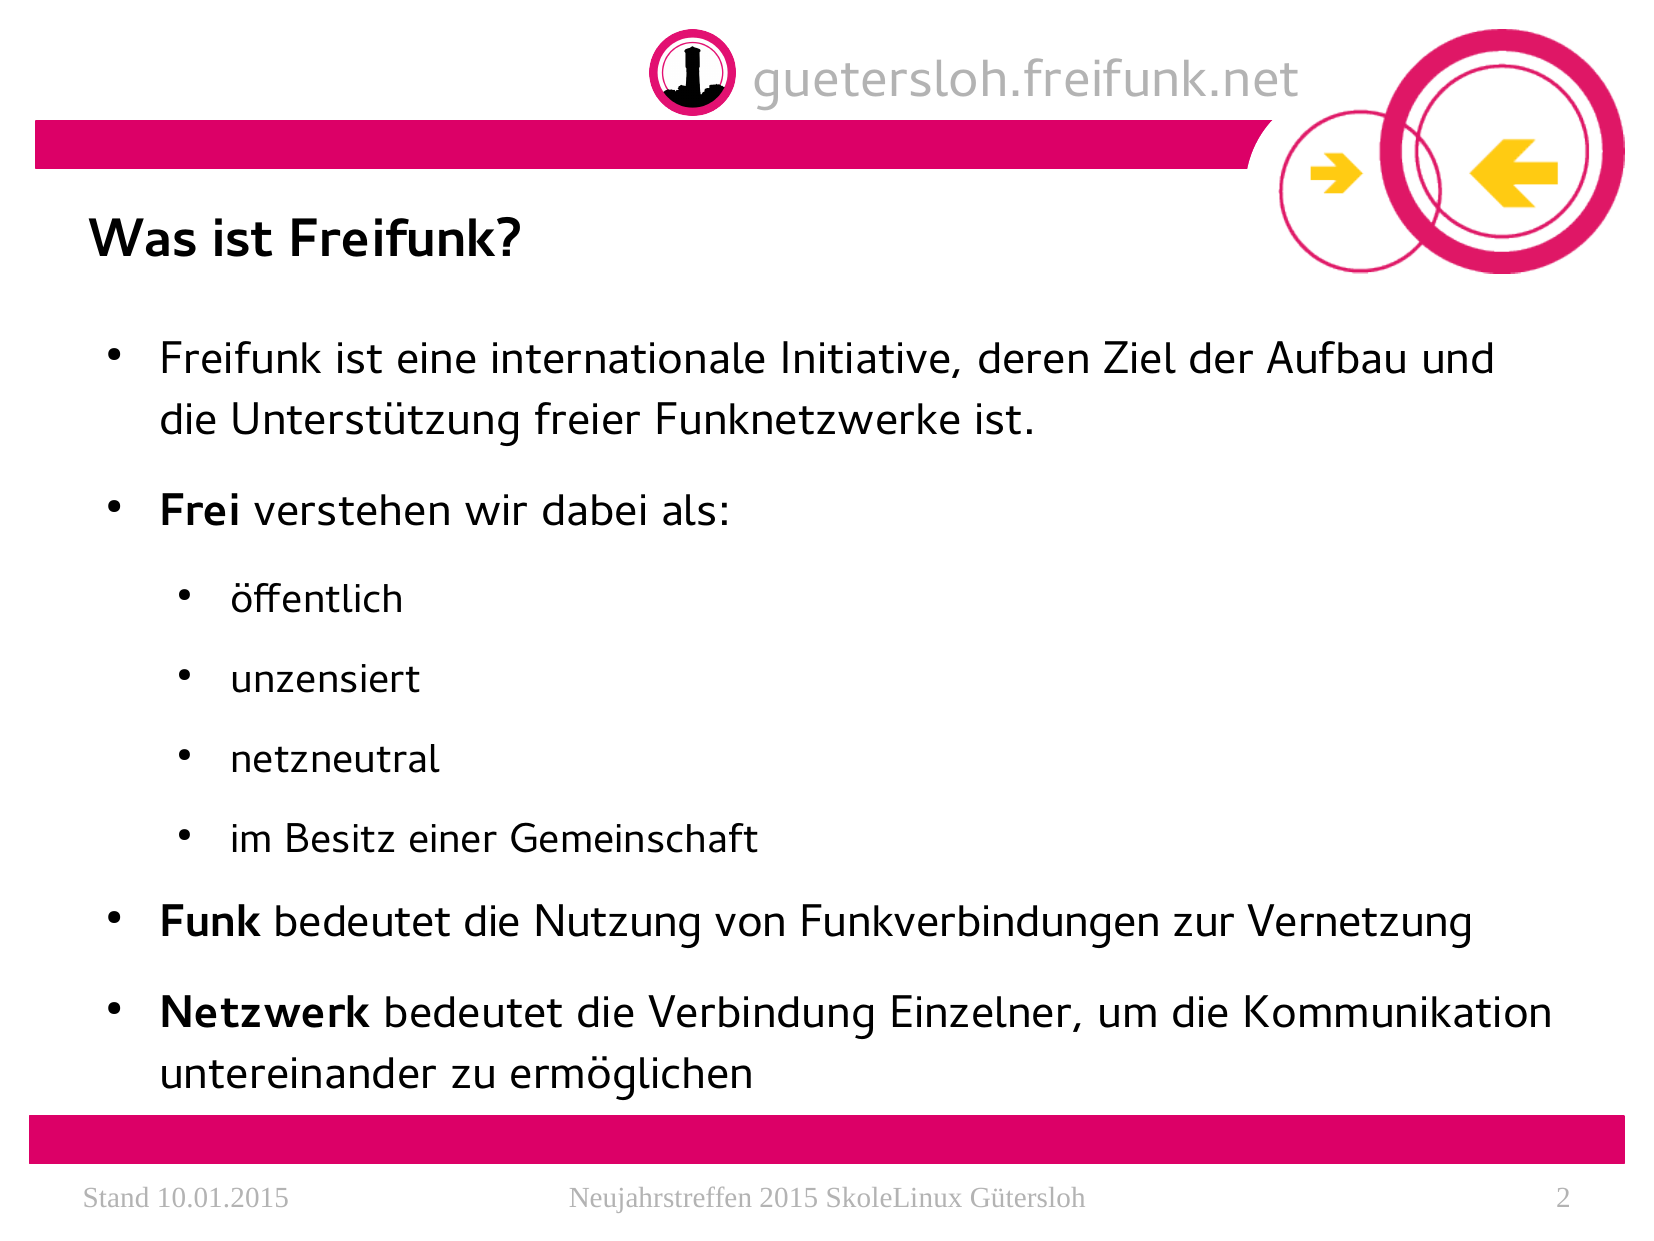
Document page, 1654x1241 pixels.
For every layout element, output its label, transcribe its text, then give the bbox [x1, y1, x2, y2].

list Freifunk ist eine internationale Initiative, deren Ziel der Aufbau und die Unterstützung freier Funknetzwerke ist. Frei verstehen wir dabei als: öffentlich unzensiert netzneutral im Besitz einer Gemeinschaft Funk bedeutet die Nutzung von Funkverbindungen zur Vernetzung Netzwerk bedeutet die Verbindung Einzelner, um die Kommunikation untereinander zu ermöglichen [88, 324, 1565, 1104]
title Was ist Freifunk? [88, 206, 1123, 281]
picture [649, 29, 736, 116]
picture [1278, 29, 1625, 274]
